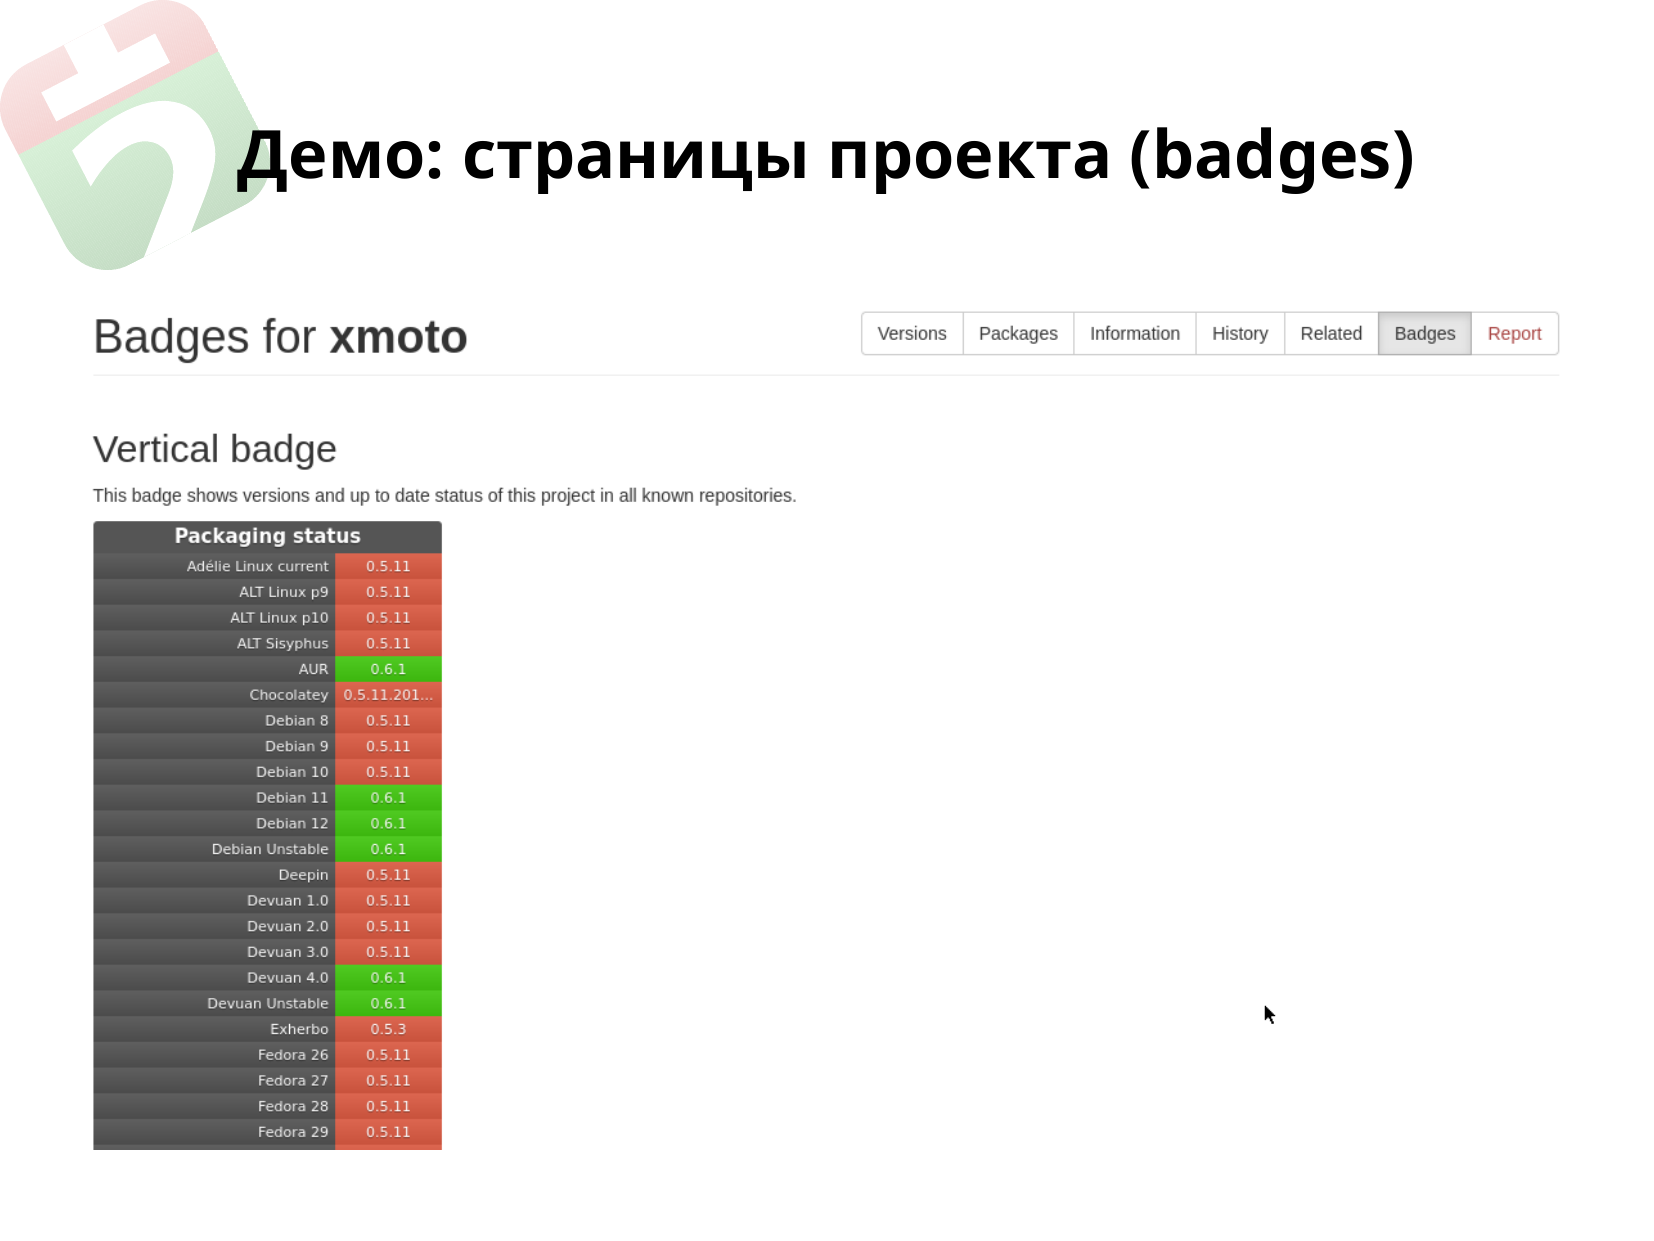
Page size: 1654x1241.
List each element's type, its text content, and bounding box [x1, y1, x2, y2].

title Демо: страницы проекта (badges) [82, 49, 1571, 257]
picture [82, 289, 1571, 1155]
